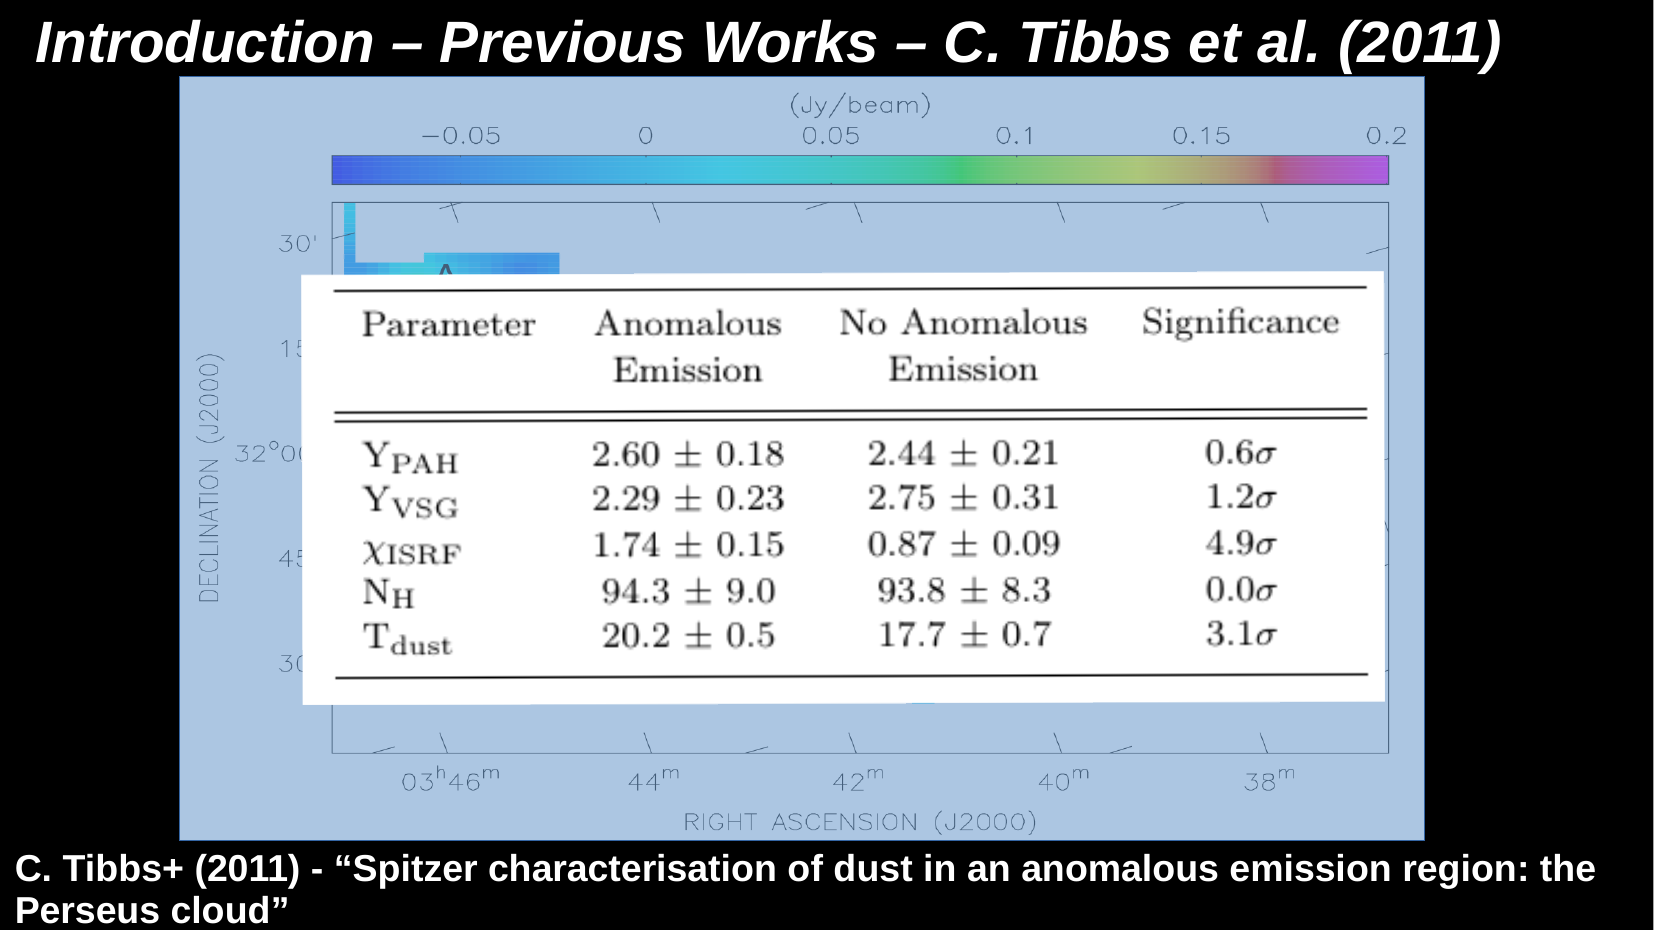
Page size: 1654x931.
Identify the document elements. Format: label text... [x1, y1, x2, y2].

text_box C. Tibbs+ (2011) - “Spitzer characterisation of dust in an anomalous emission region: the Perseus cloud” [0, 840, 1654, 931]
text_box [179, 91, 1425, 841]
title Introduction – Previous Works – C. Tibbs et al. (2011) [0, 9, 1654, 91]
picture [300, 270, 1385, 706]
